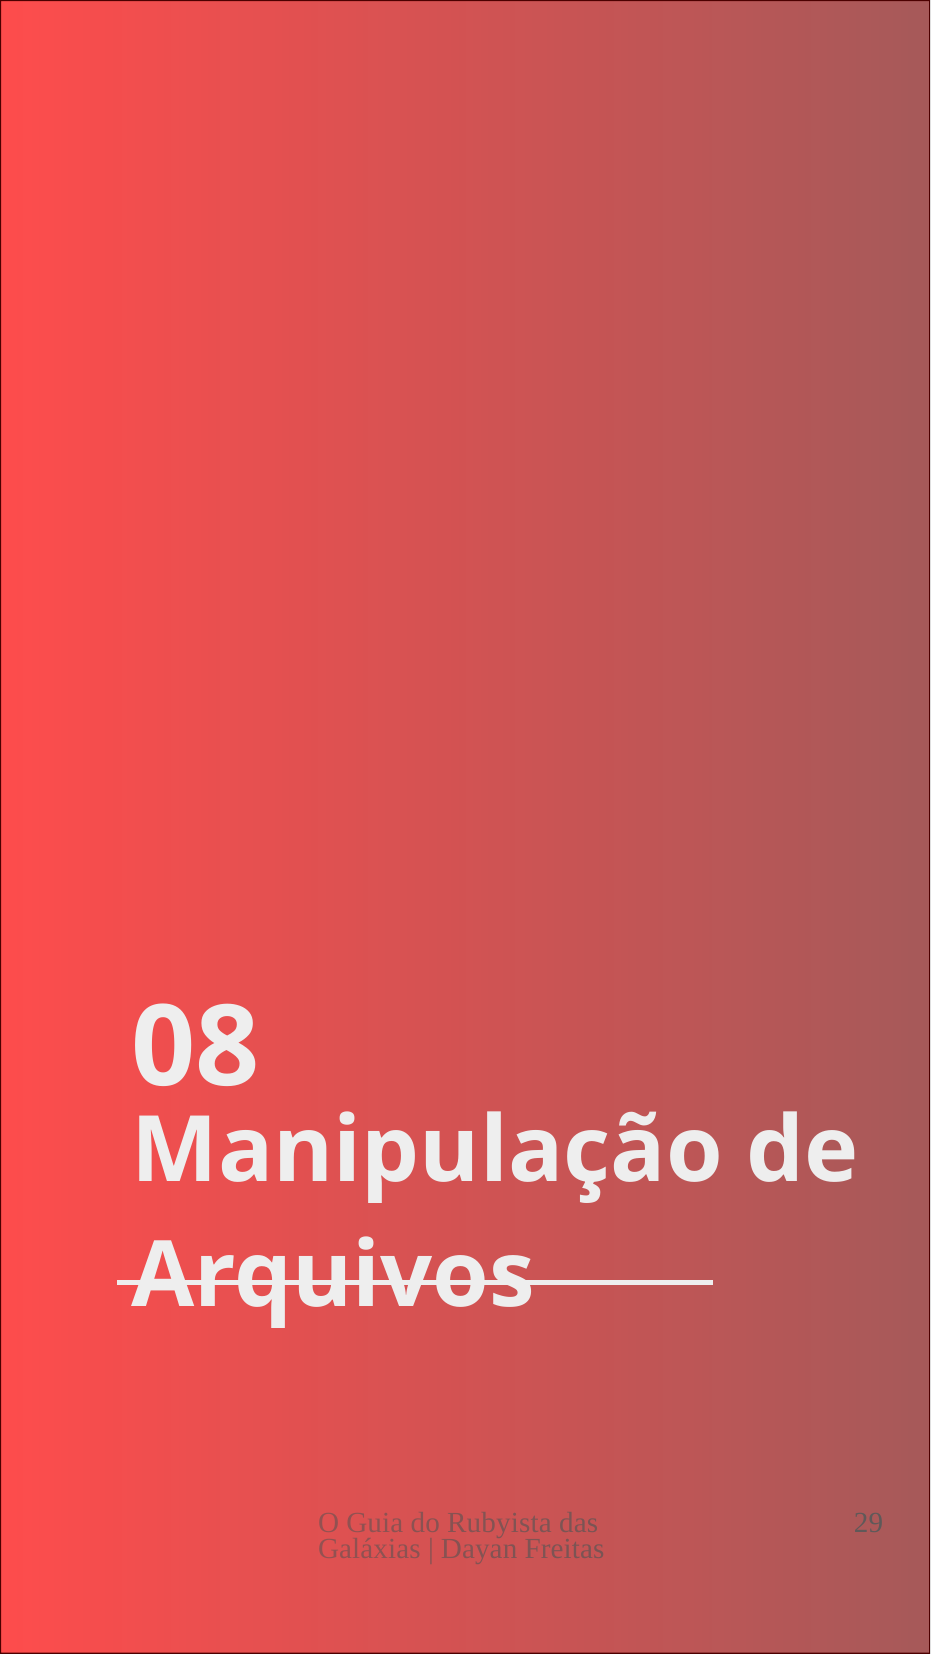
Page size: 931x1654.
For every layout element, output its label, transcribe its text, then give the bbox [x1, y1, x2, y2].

text_box 08 [116, 957, 302, 1434]
text_box [0, 0, 931, 1654]
text_box Manipulação de Arquivos [302, 1076, 909, 1275]
